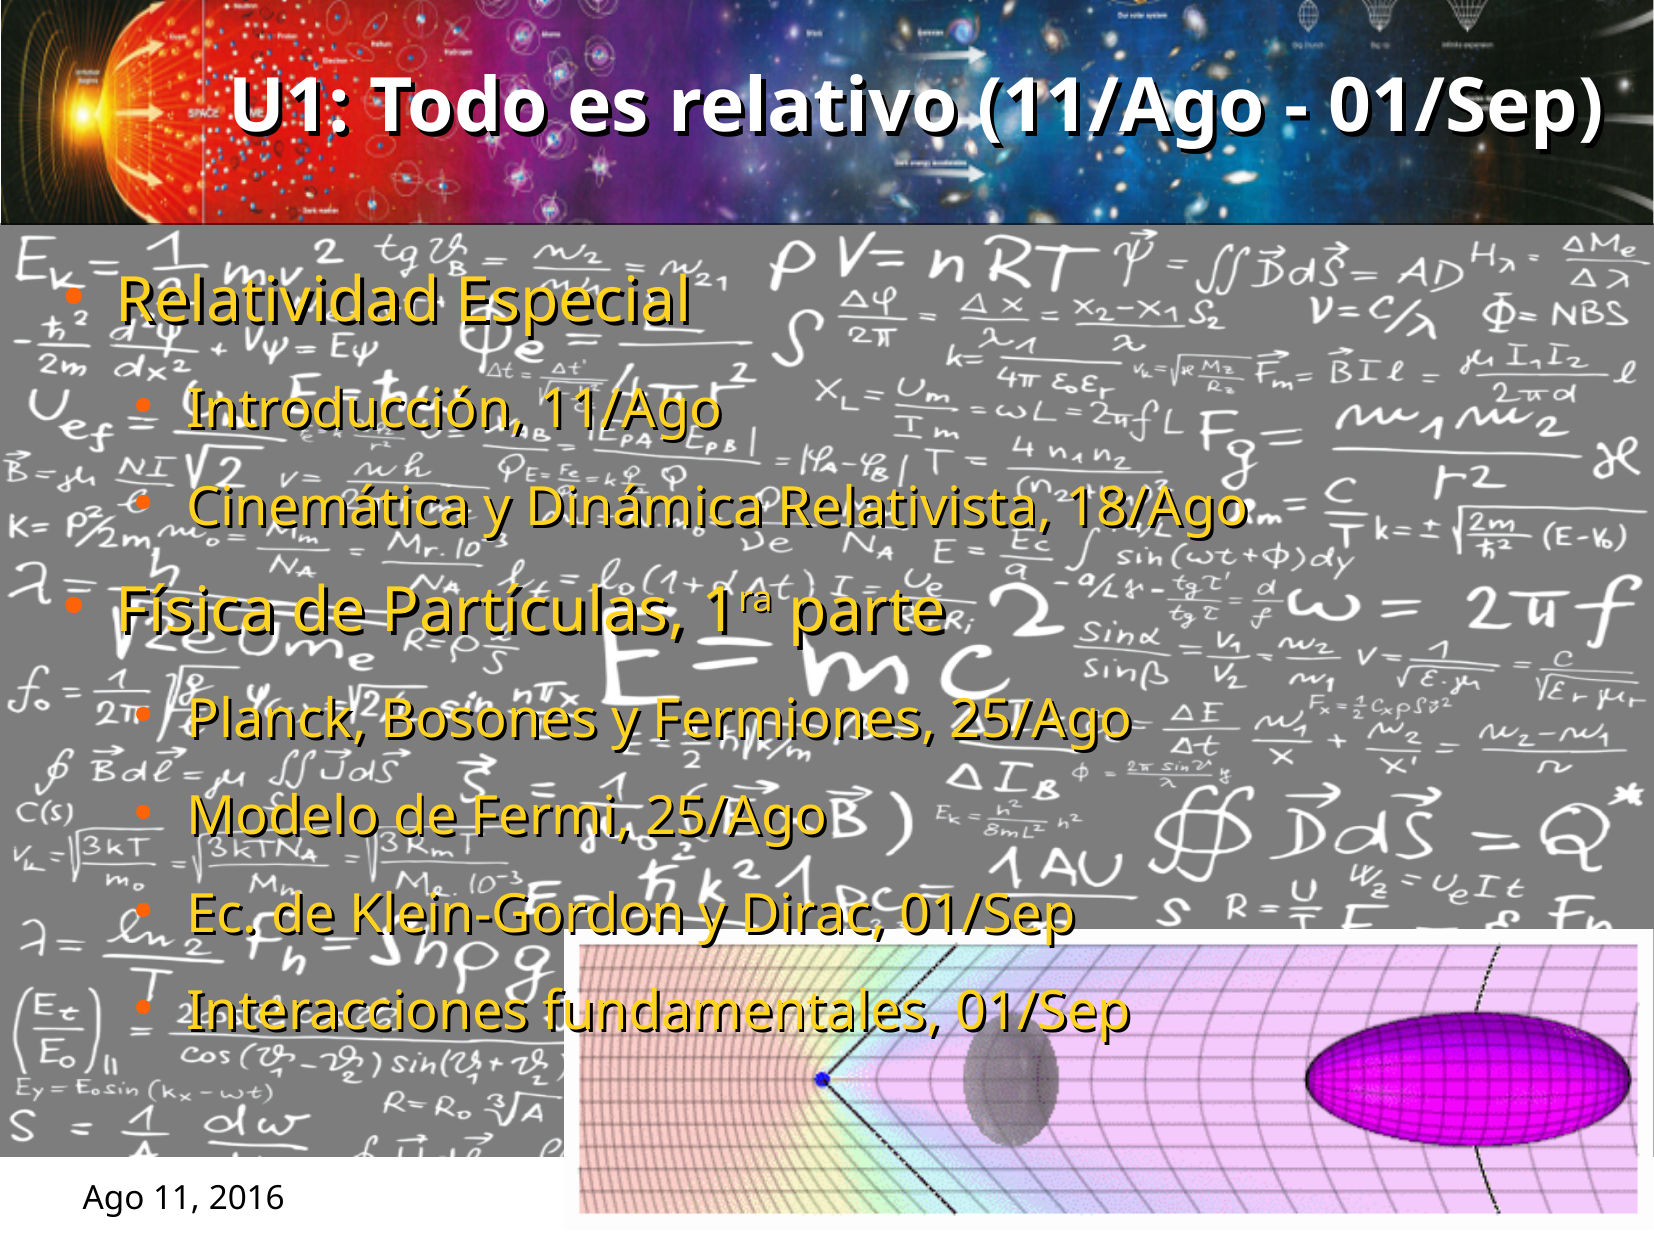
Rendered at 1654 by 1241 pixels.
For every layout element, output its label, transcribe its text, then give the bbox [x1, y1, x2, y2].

list Relatividad Especial Introducción, 11/Ago Cinemática y Dinámica Relativista, 18/Ago Física de Partículas, 1ra parte Planck, Bosones y Fermiones, 25/Ago Modelo de Fermi, 25/Ago Ec. de Klein-Gordon y Dirac, 01/Sep Interacciones fundamentales, 01/Sep [45, 255, 1606, 1156]
title U1: Todo es relativo (11/Ago - 01/Sep) [45, 15, 1606, 191]
picture [0, 0, 1654, 1231]
